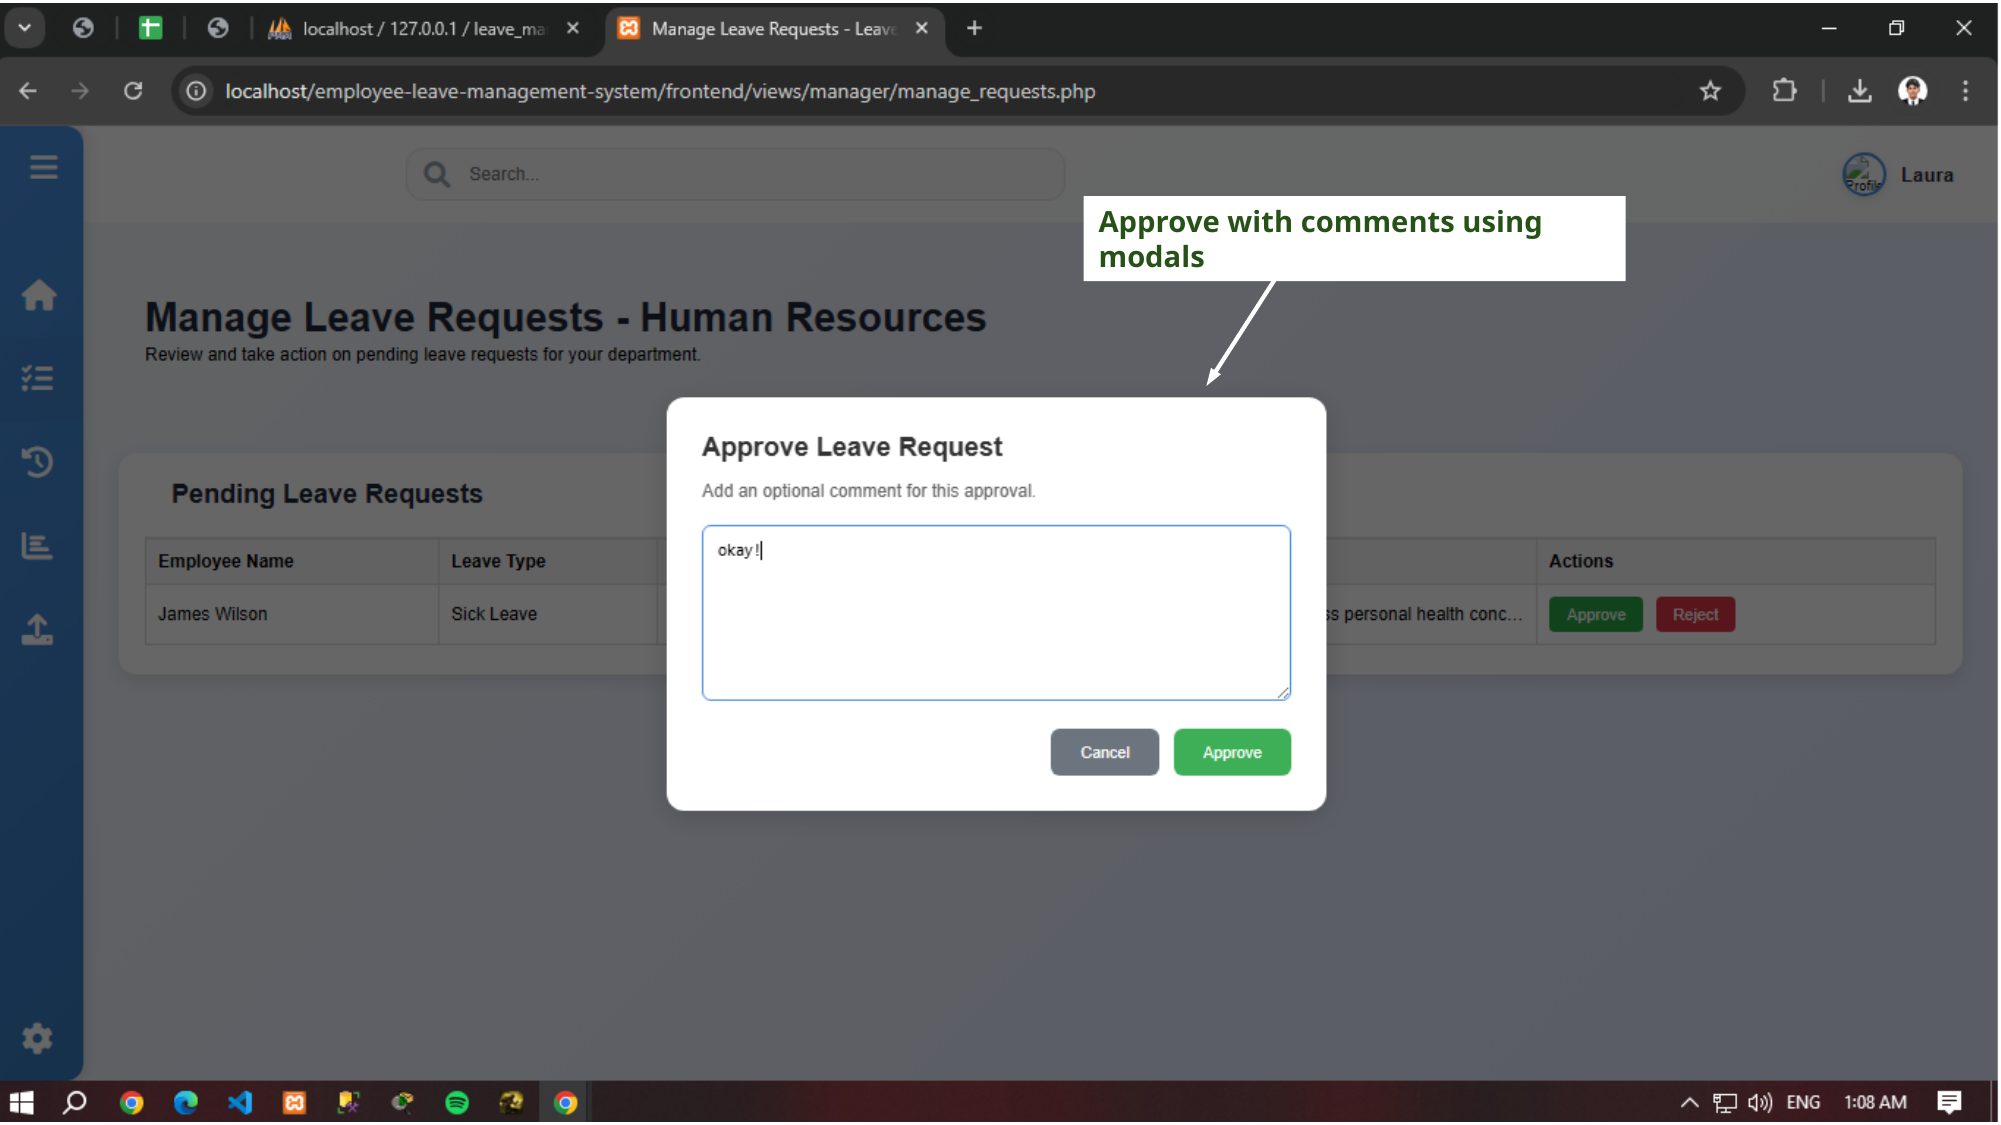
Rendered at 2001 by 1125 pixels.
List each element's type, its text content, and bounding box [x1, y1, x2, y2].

picture [0, 3, 2000, 1122]
text_box Approve with comments using modals [1083, 196, 1626, 247]
